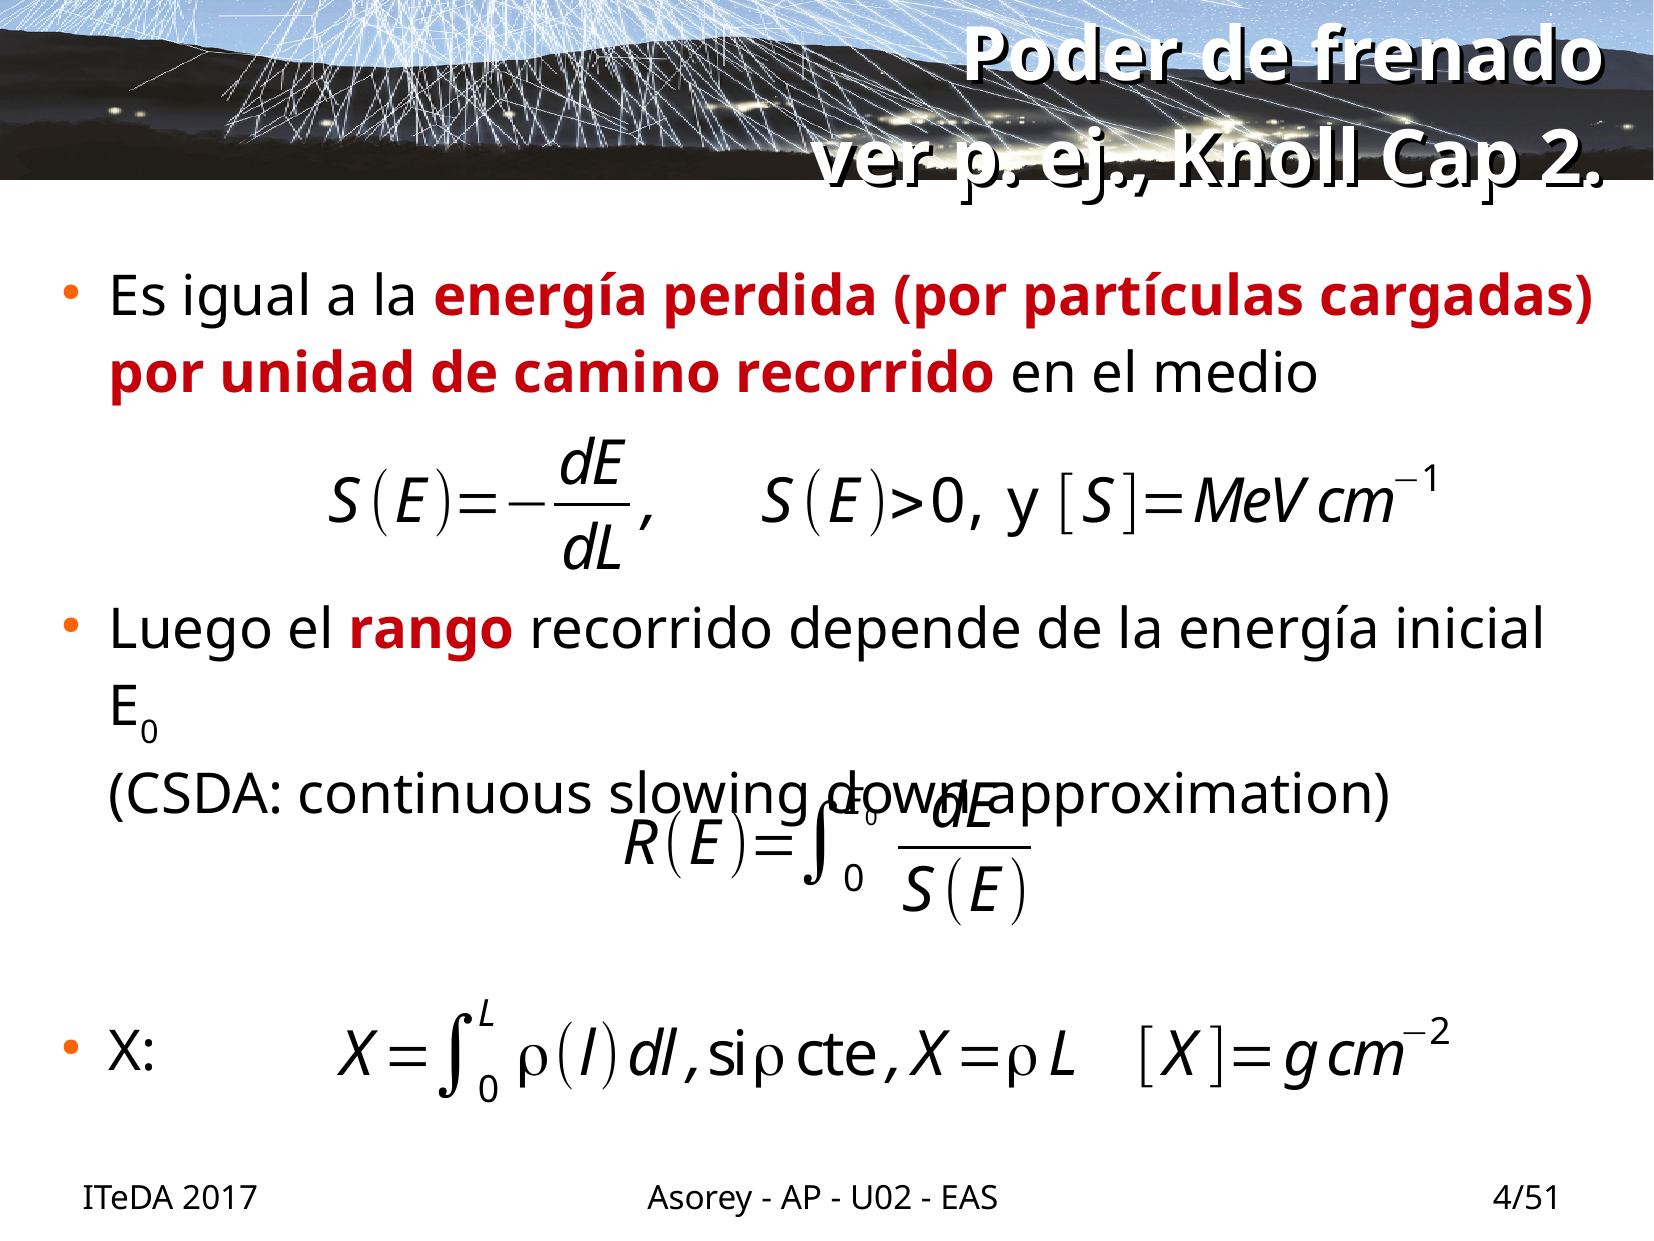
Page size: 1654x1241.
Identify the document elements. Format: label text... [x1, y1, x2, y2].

list Es igual a la energía perdida (por partículas cargadas) por unidad de camino recorrido en el medio Luego el rango recorrido depende de la energía inicial E0 (CSDA: continuous slowing down approximation) X: [45, 255, 1606, 1156]
picture [0, 0, 1654, 180]
chart [329, 990, 1456, 1113]
chart [615, 766, 1040, 931]
chart [319, 423, 1441, 586]
title Poder de frenado ver p. ej., Knoll Cap 2. [45, 11, 1606, 195]
